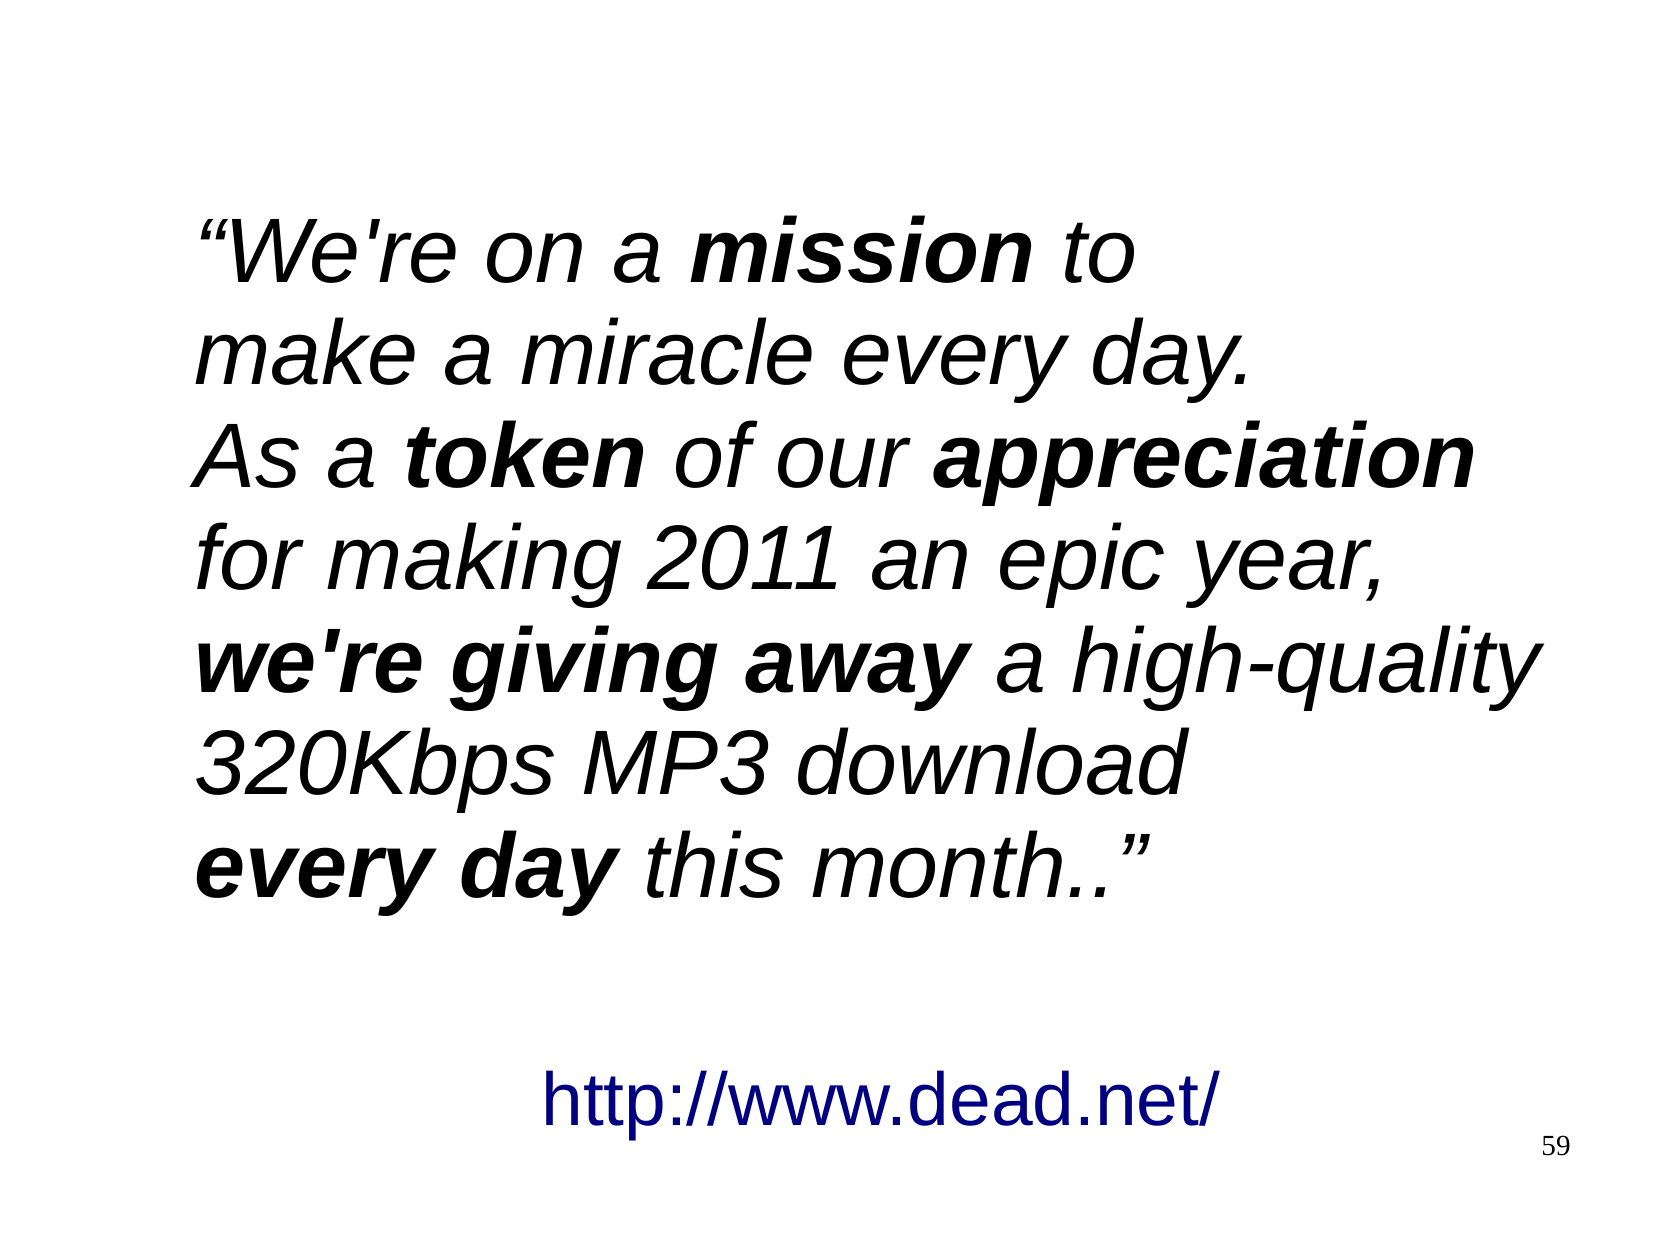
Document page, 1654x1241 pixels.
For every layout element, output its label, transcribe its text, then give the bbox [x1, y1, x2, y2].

text_box http://www.dead.net/ [337, 1050, 1426, 1149]
text_box “We're on a mission to make a miracle every day. As a token of our appreciation for making 2011 an epic year, we're giving away a high-quality 320Kbps MP3 download every day this month..” [179, 191, 1576, 1013]
